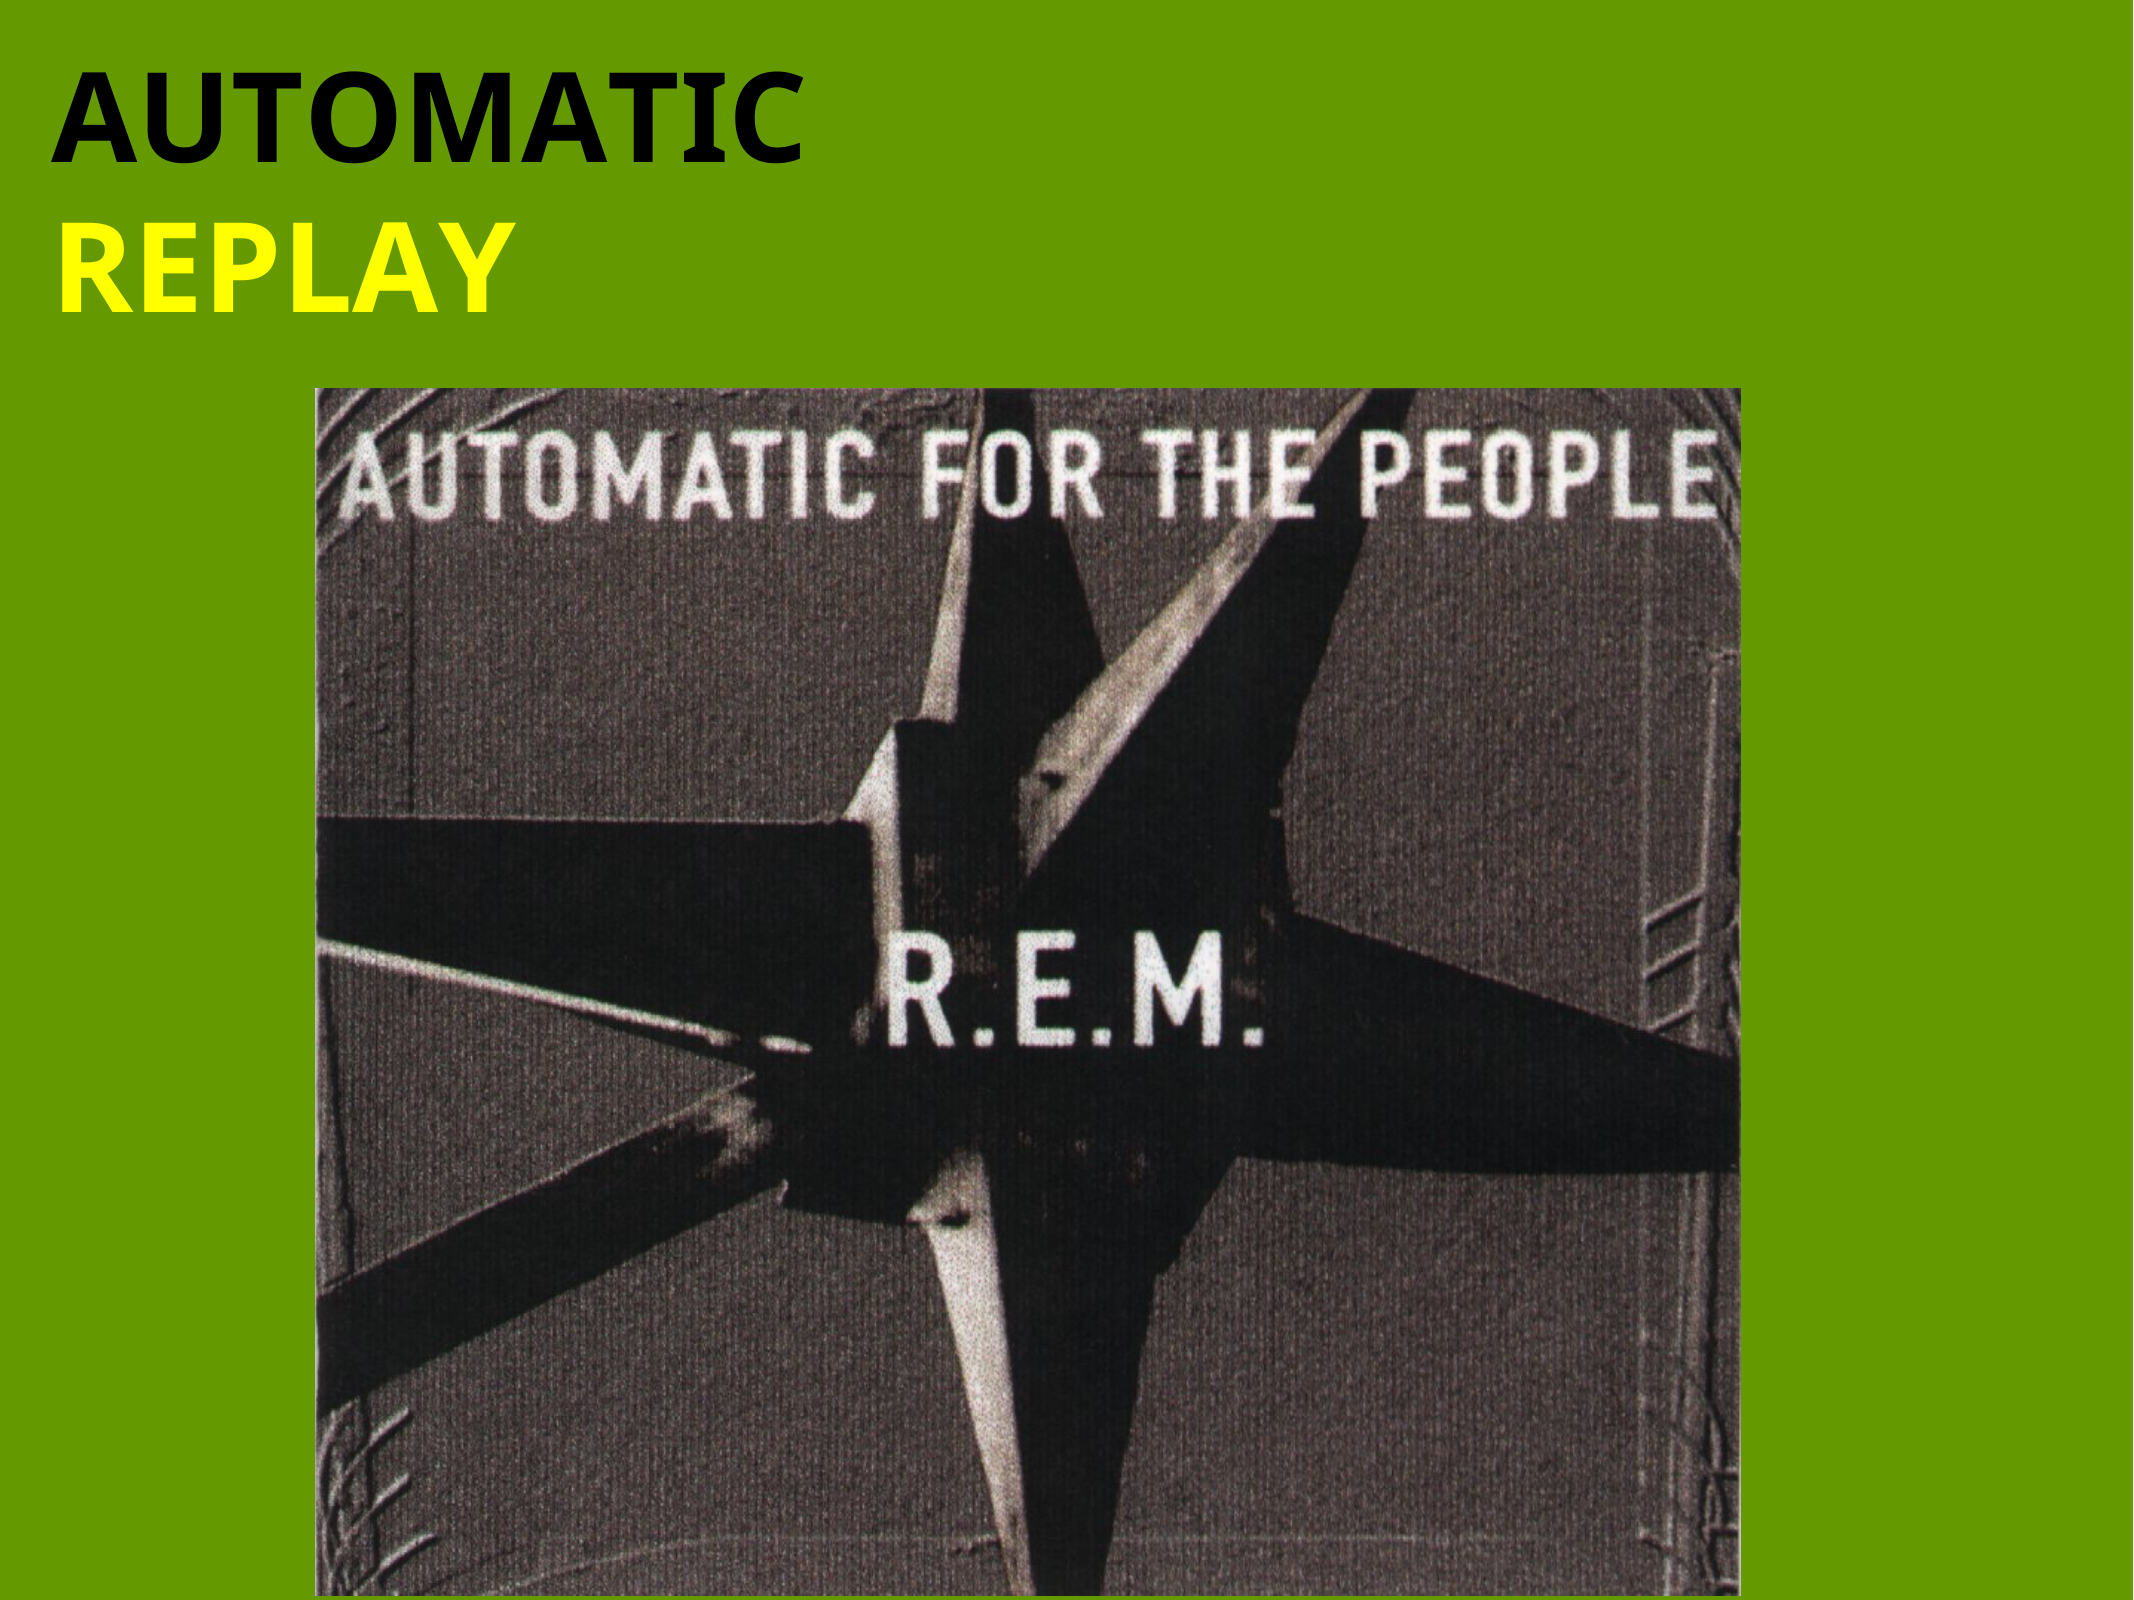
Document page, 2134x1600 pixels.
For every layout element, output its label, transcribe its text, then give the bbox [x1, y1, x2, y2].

text_box AUTOMATIC REPLAY [41, 37, 2063, 413]
picture [315, 388, 1741, 1596]
